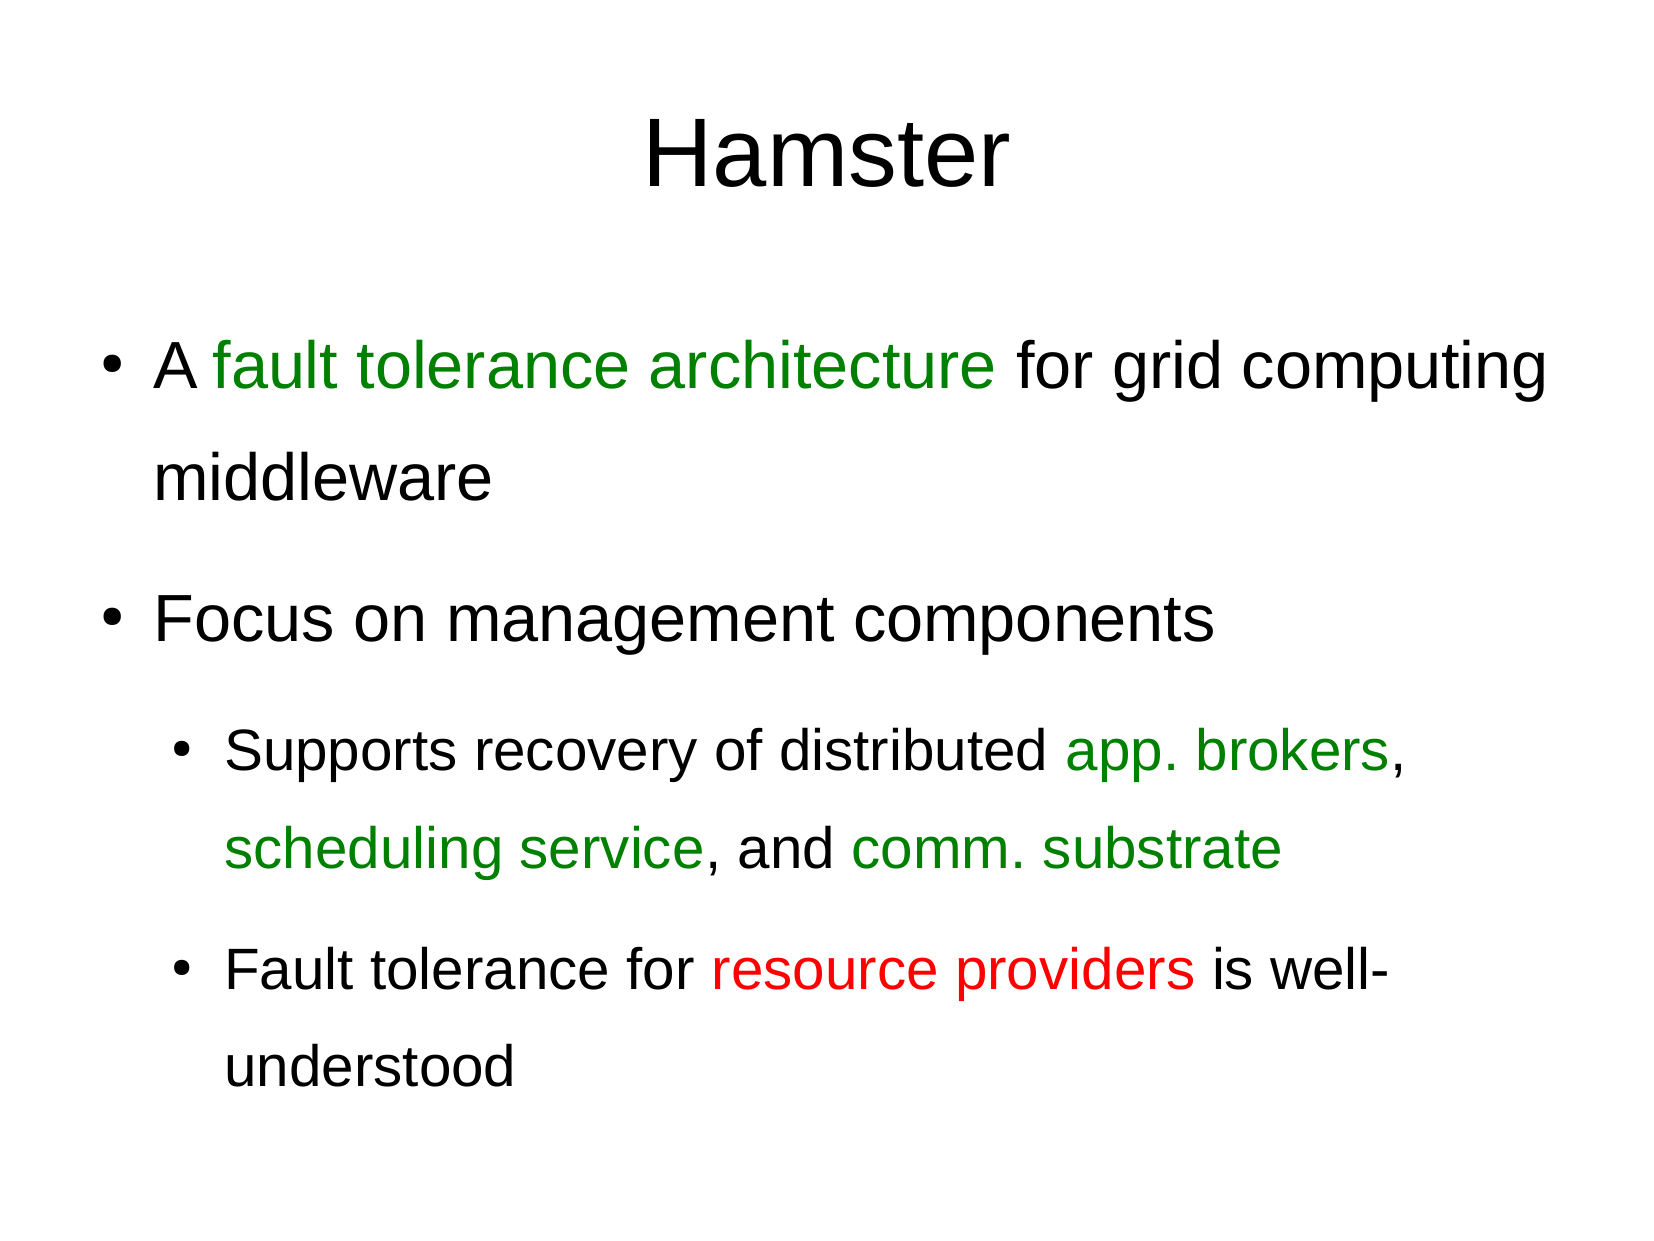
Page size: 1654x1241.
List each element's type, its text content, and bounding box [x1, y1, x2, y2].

list A fault tolerance architecture for grid computing middleware Focus on management components Supports recovery of distributed app. brokers, scheduling service, and comm. substrate Fault tolerance for resource providers is well-understood [82, 290, 1571, 1197]
title Hamster [82, 49, 1571, 257]
